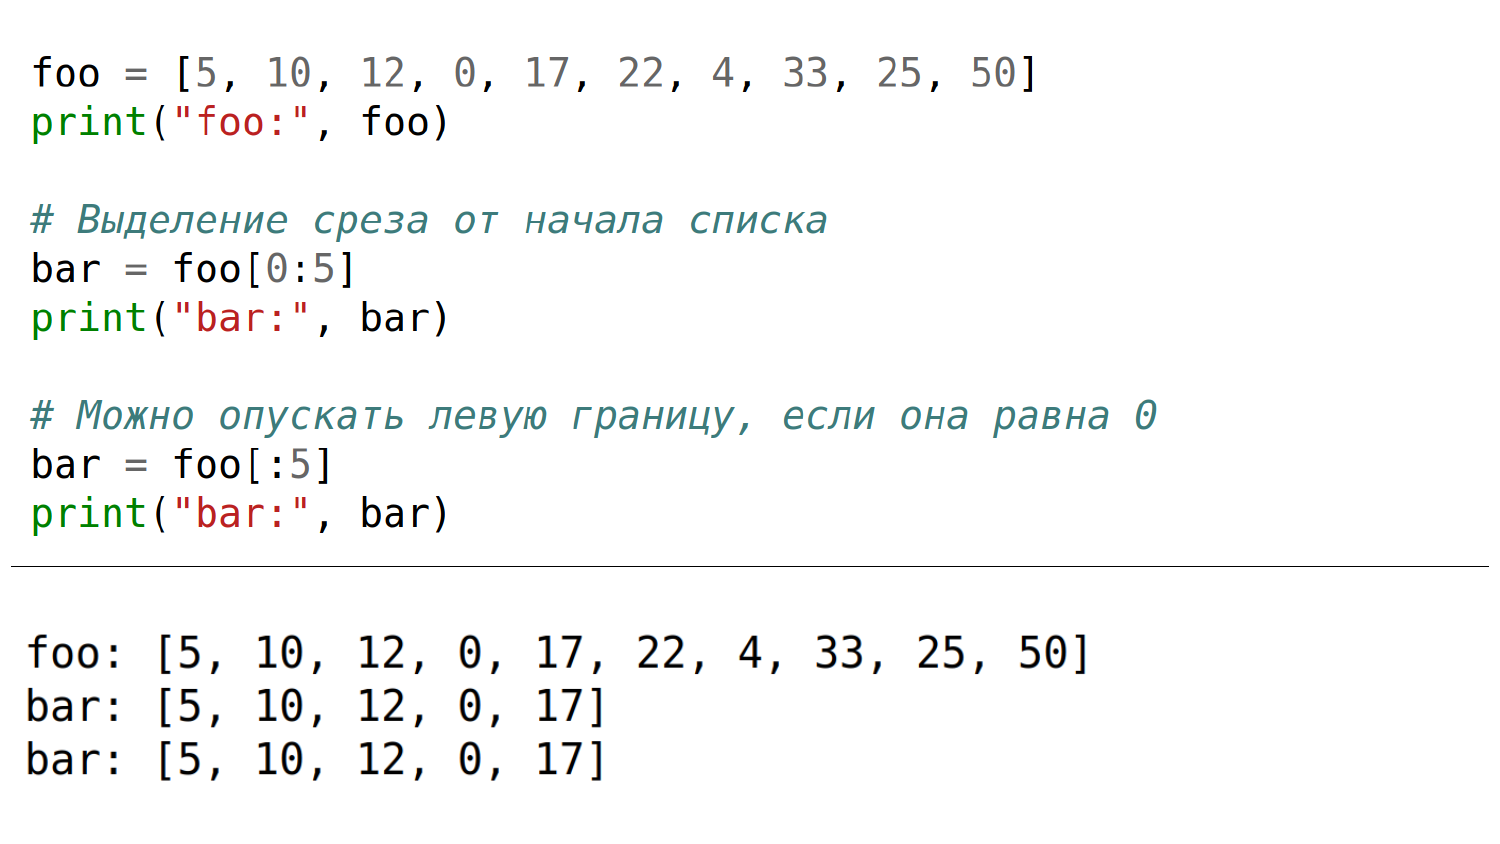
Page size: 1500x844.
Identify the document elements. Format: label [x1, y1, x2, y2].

picture [23, 41, 1170, 539]
picture [17, 624, 1093, 787]
